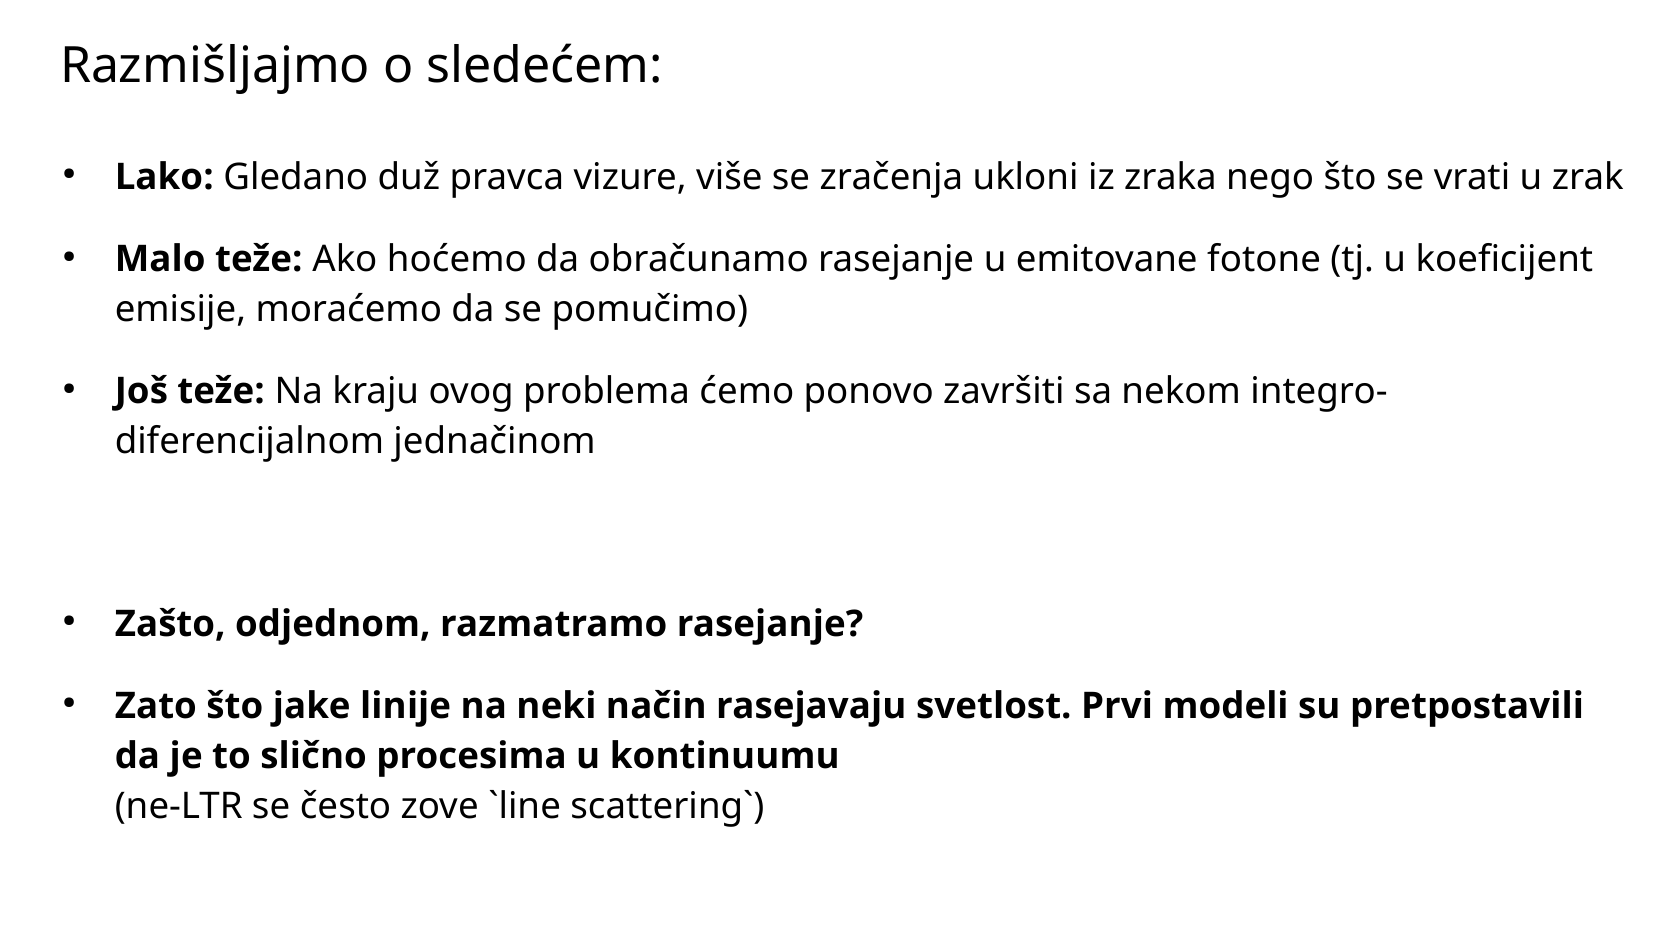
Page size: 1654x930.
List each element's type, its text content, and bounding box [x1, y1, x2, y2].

list Lako: Gledano duž pravca vizure, više se zračenja ukloni iz zraka nego što se vrati u zrak Malo teže: Ako hoćemo da obračunamo rasejanje u emitovane fotone (tj. u koeficijent emisije, moraćemo da se pomučimo) Još teže: Na kraju ovog problema ćemo ponovo završiti sa nekom integro-diferencijalnom jednačinom Zašto, odjednom, razmatramo rasejanje? Zato što jake linije na neki način rasejavaju svetlost. Prvi modeli su pretpostavili da je to slično procesima u kontinuumu (ne-LTR se često zove `line scattering`) [45, 149, 1635, 880]
title Razmišljajmo o sledećem: [59, 13, 1648, 113]
